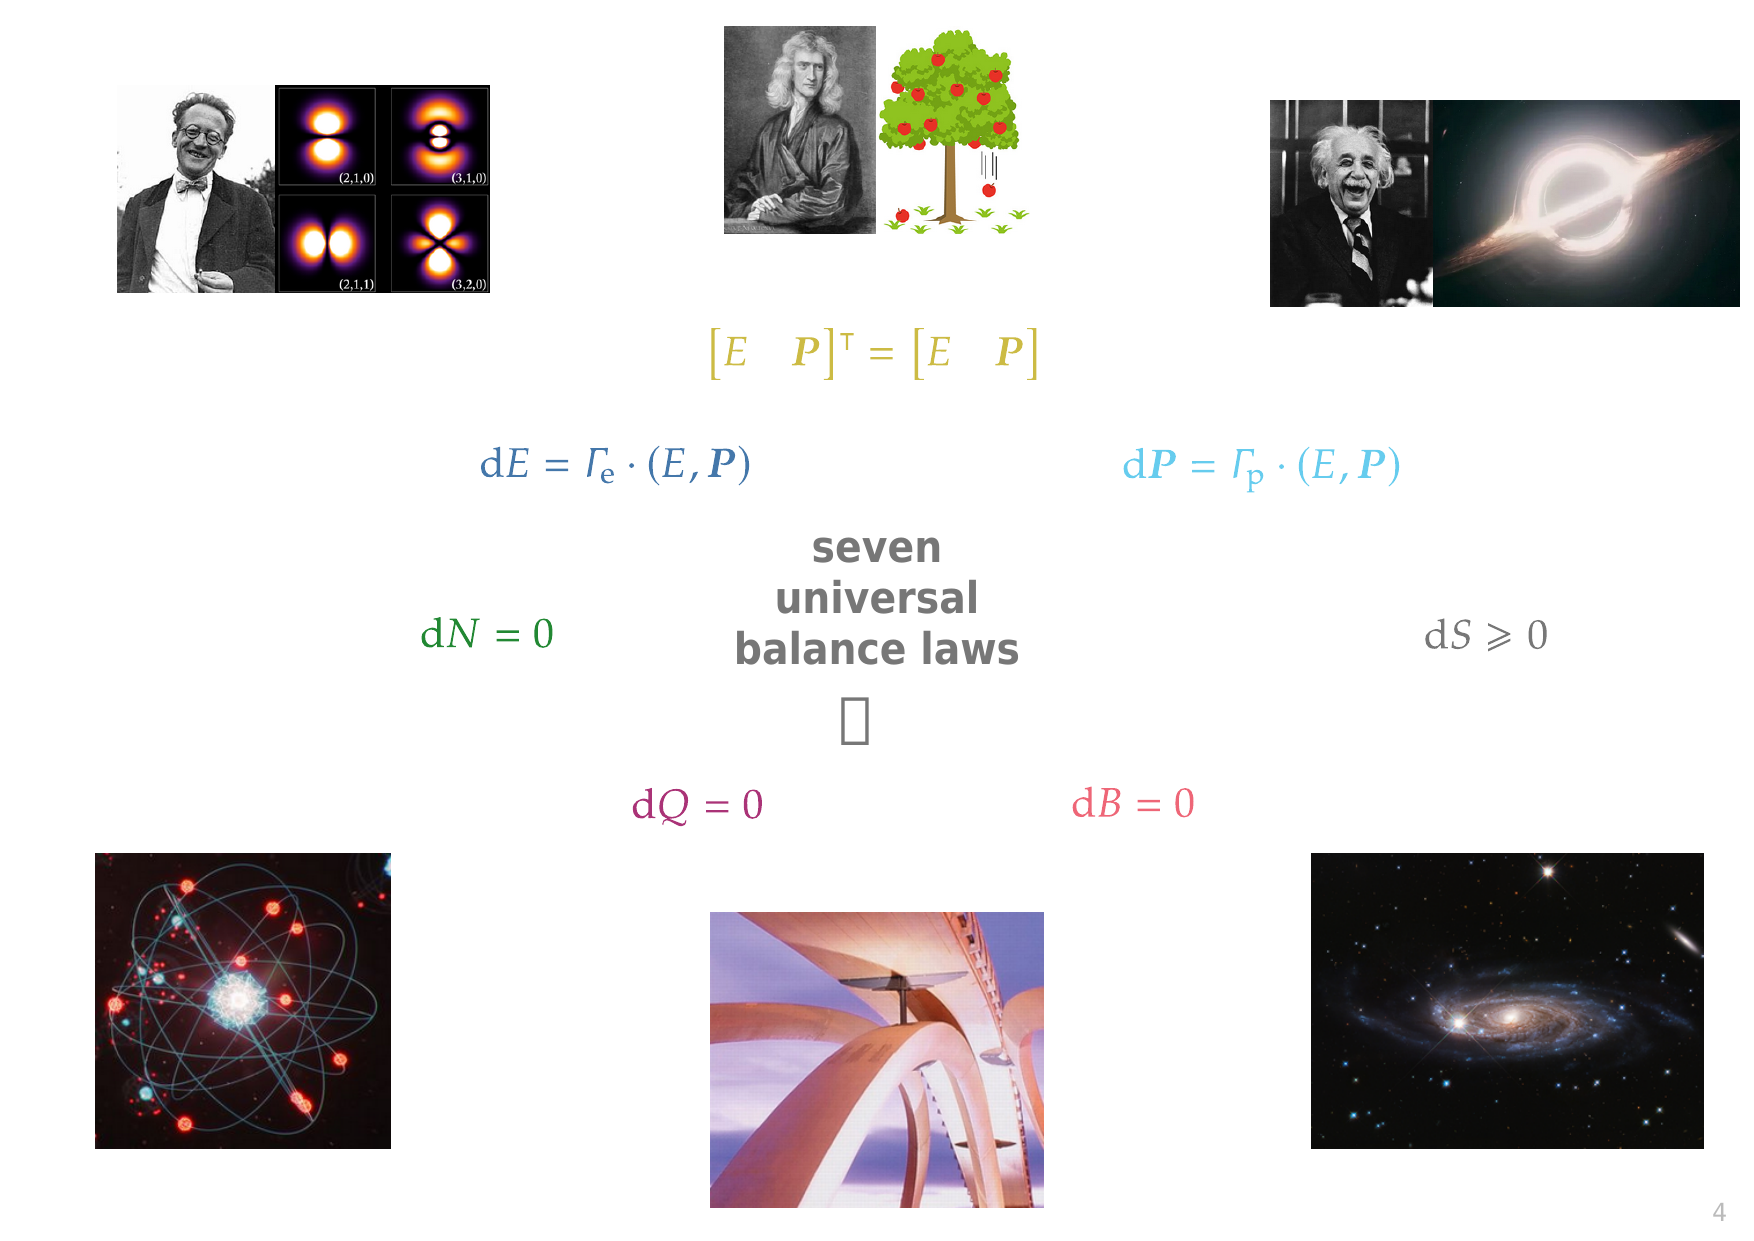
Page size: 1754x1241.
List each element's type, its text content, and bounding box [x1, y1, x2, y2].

text_box [253, 299, 1553, 872]
text_box seven universal balance laws [719, 514, 1036, 682]
picture [724, 26, 1030, 234]
picture [95, 853, 391, 1149]
picture [1311, 853, 1704, 1149]
picture [117, 85, 490, 293]
picture [710, 912, 1044, 1208]
text_box  [820, 682, 934, 749]
picture [1270, 100, 1740, 307]
